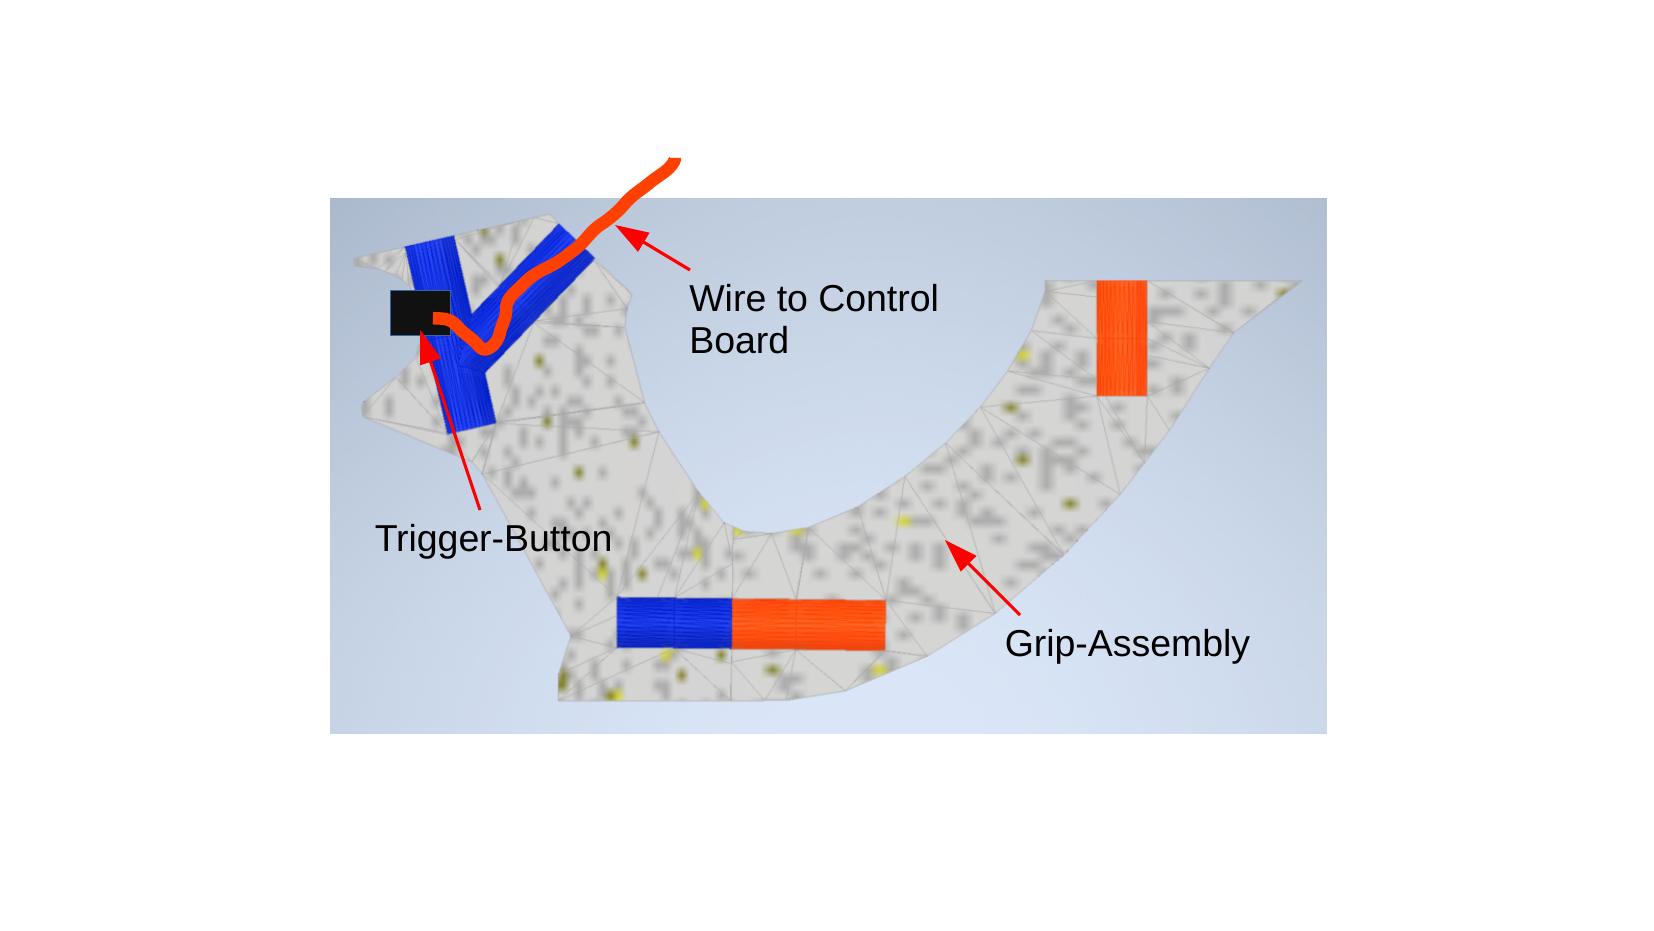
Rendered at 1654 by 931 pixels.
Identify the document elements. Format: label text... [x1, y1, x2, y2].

text_box Grip-Assembly [990, 615, 1276, 714]
text_box [390, 290, 451, 336]
text_box Wire to Control Board [674, 270, 960, 369]
text_box Trigger-Button [360, 510, 646, 609]
picture [330, 198, 1327, 734]
